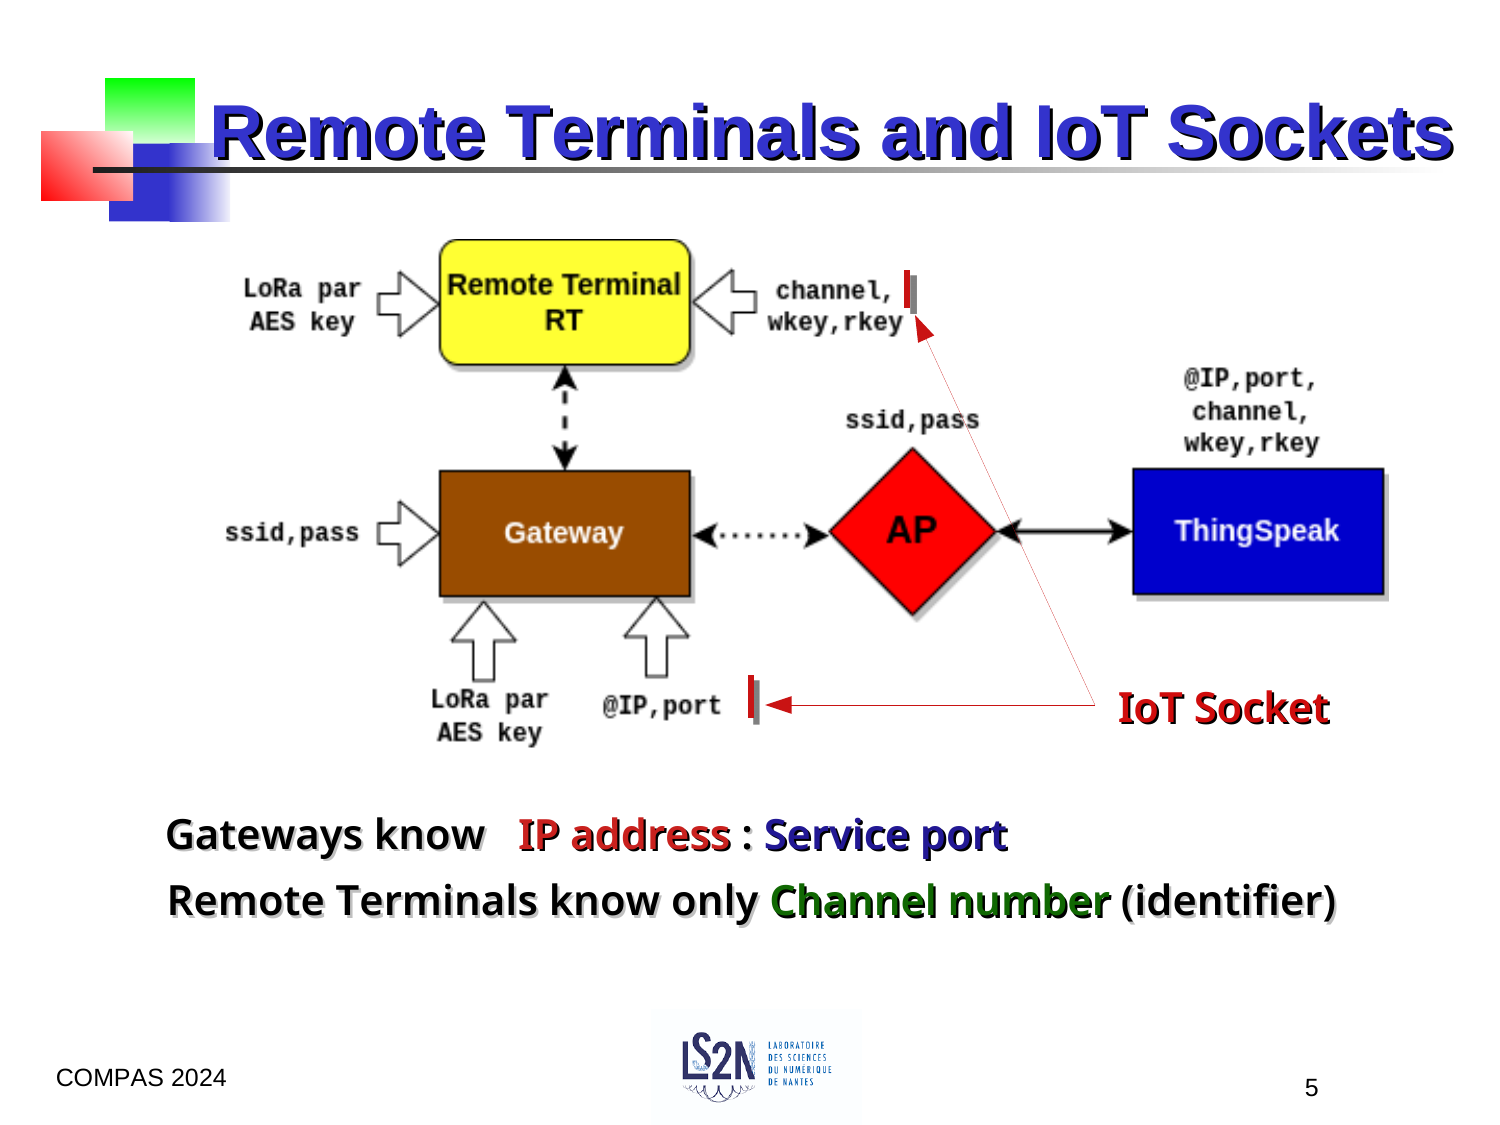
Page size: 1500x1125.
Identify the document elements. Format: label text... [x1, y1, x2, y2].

text_box Remote Terminals know only Channel number (identifier) [151, 866, 1414, 942]
text_box IoT Socket [1103, 672, 1358, 738]
picture [651, 1009, 862, 1125]
text_box Gateways know IP address : Service port [150, 800, 1171, 871]
title Remote Terminals and IoT Sockets [118, 74, 1477, 180]
picture [225, 239, 1389, 751]
